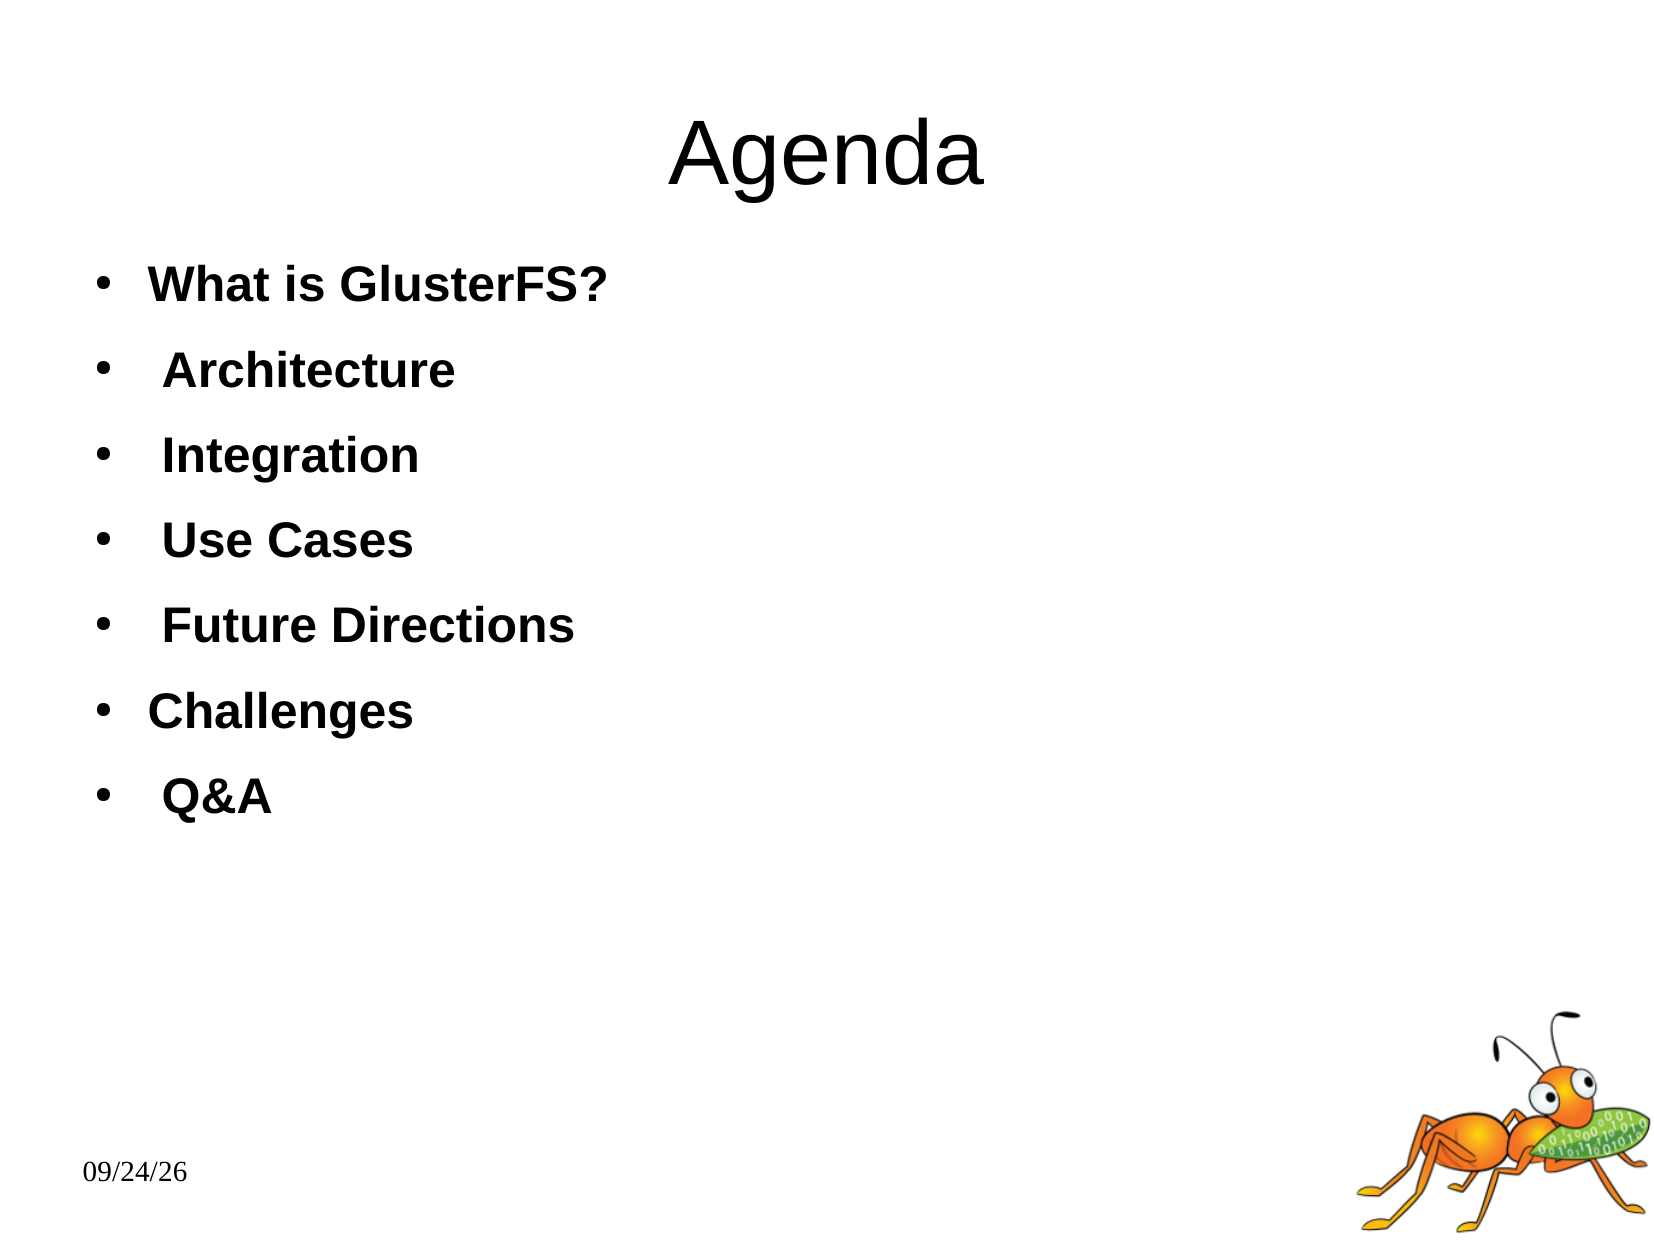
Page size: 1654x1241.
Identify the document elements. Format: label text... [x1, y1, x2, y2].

title Agenda [82, 49, 1571, 257]
list What is GlusterFS? Architecture Integration Use Cases Future Directions Challenges Q&A [76, 256, 1565, 961]
picture [1353, 1009, 1654, 1235]
